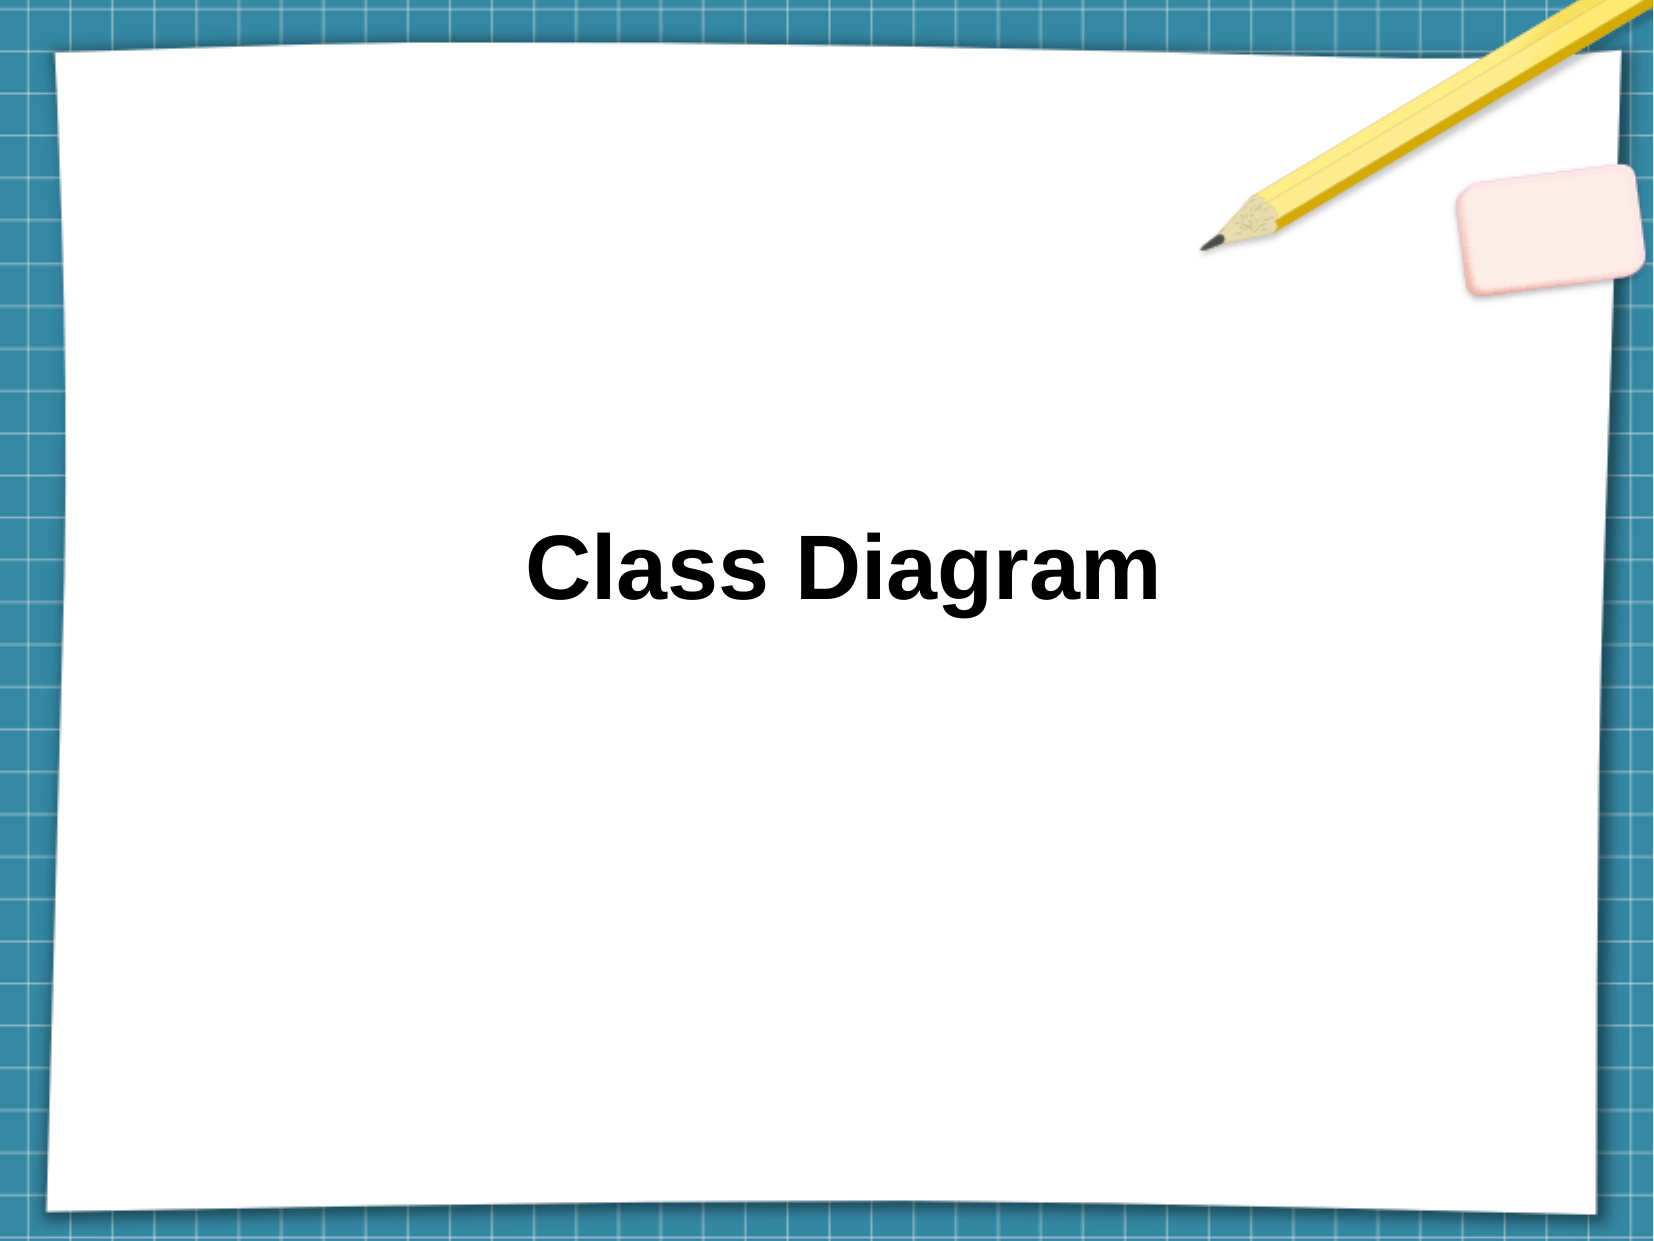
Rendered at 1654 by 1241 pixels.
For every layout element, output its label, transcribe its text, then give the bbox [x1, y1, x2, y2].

title Class Diagram [100, 459, 1588, 667]
